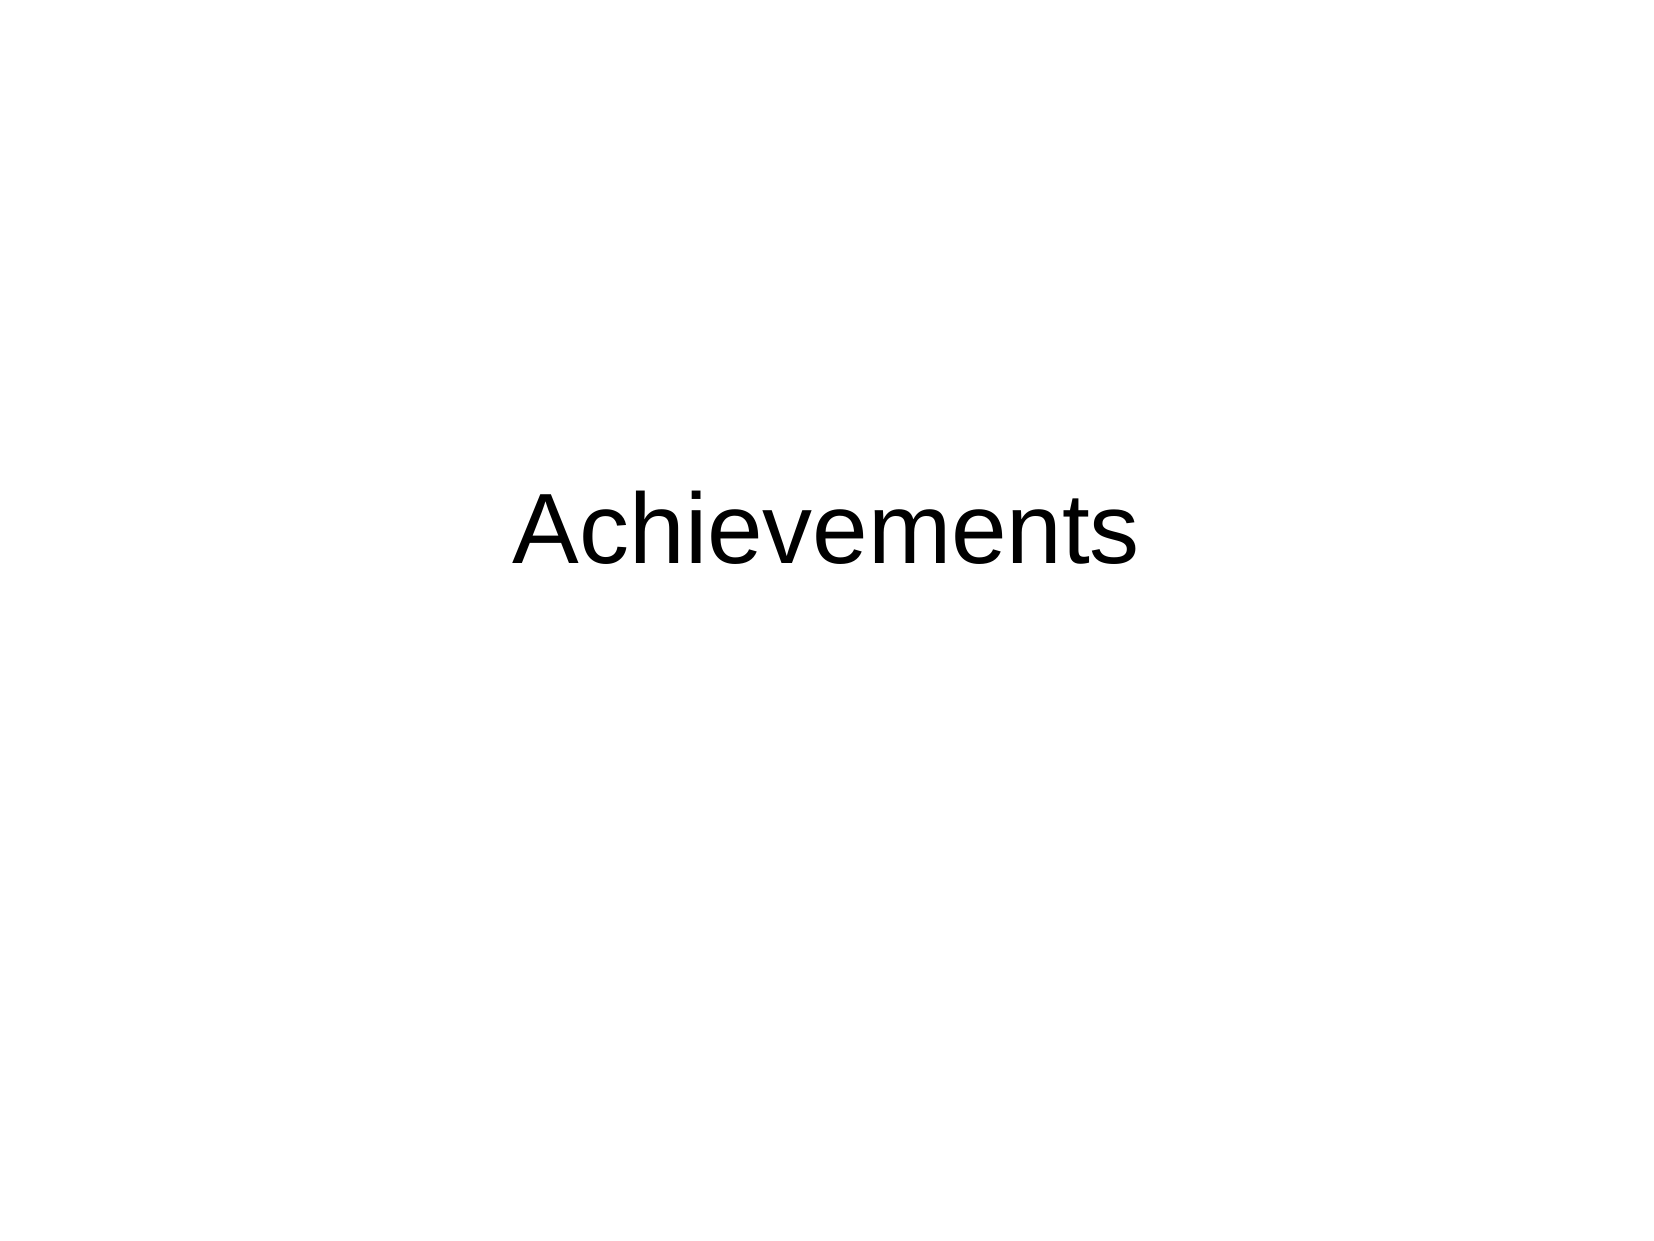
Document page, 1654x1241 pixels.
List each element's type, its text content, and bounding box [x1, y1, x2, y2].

subtitle Achievements [82, 49, 1571, 1010]
